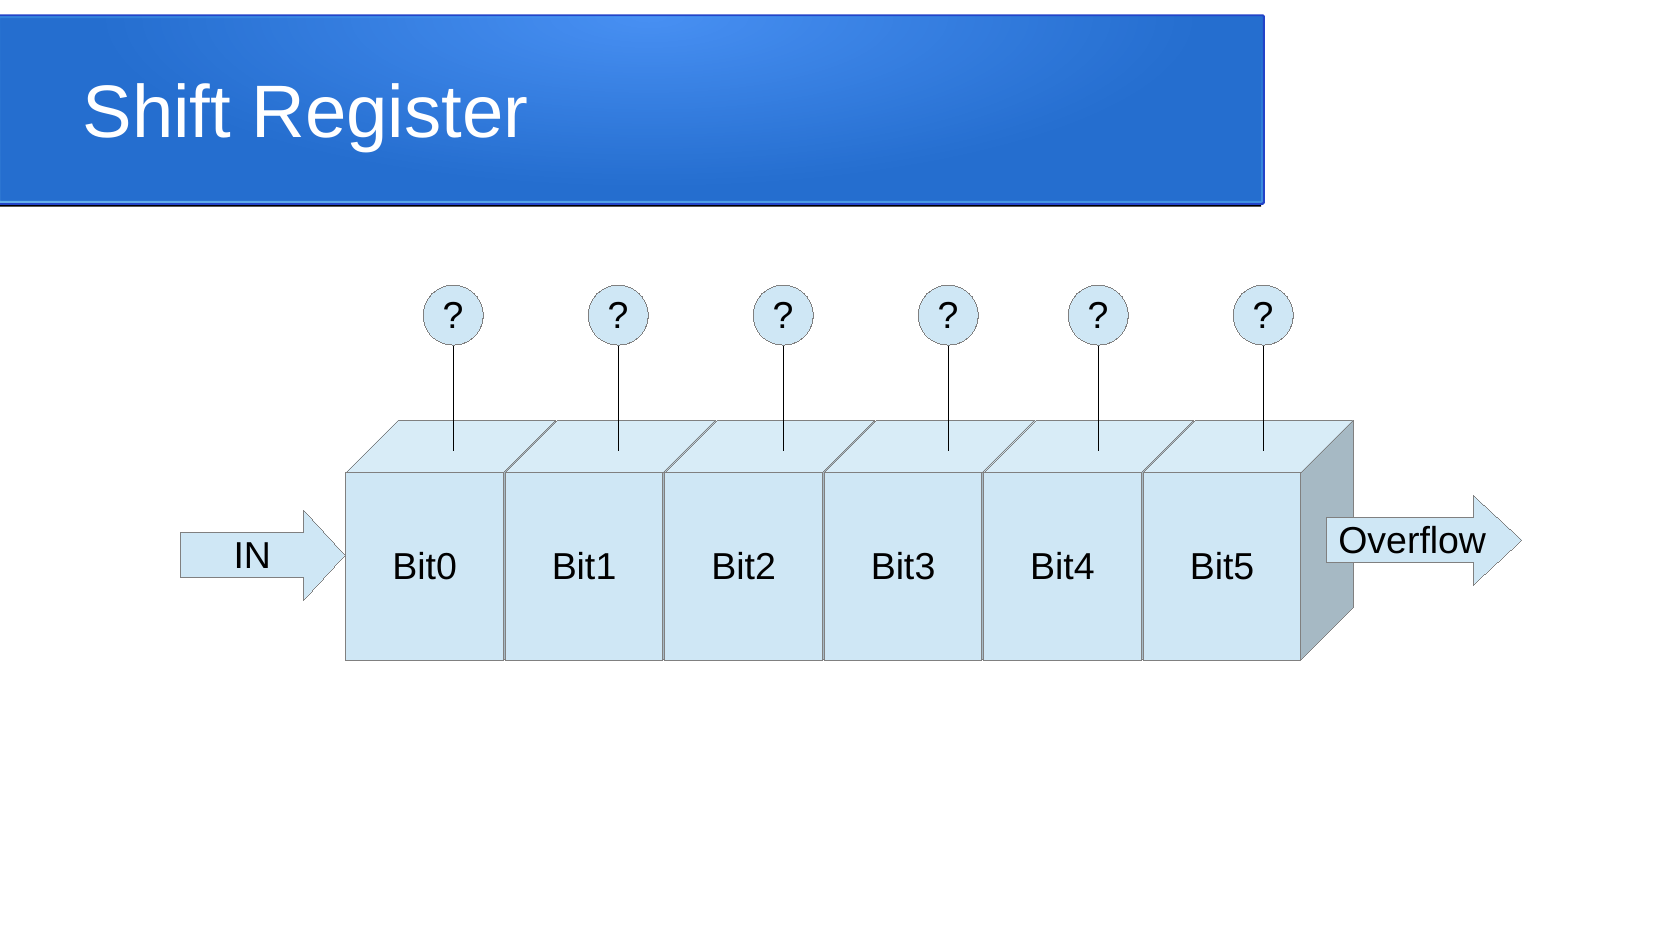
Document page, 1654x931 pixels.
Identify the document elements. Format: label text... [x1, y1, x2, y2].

text_box ? [423, 285, 484, 346]
text_box ? [753, 285, 814, 346]
text_box Bit3 [824, 473, 981, 661]
text_box Bit0 [345, 473, 503, 661]
text_box IN [180, 510, 346, 601]
text_box ? [1068, 285, 1129, 346]
text_box Bit2 [664, 473, 822, 661]
text_box ? [588, 285, 649, 346]
title Shift Register [82, 35, 1235, 189]
text_box Overflow [1326, 495, 1522, 586]
text_box Bit1 [505, 473, 662, 661]
text_box Bit4 [983, 473, 1141, 661]
text_box ? [918, 285, 979, 346]
text_box Bit5 [1143, 473, 1300, 661]
text_box ? [1233, 285, 1294, 346]
